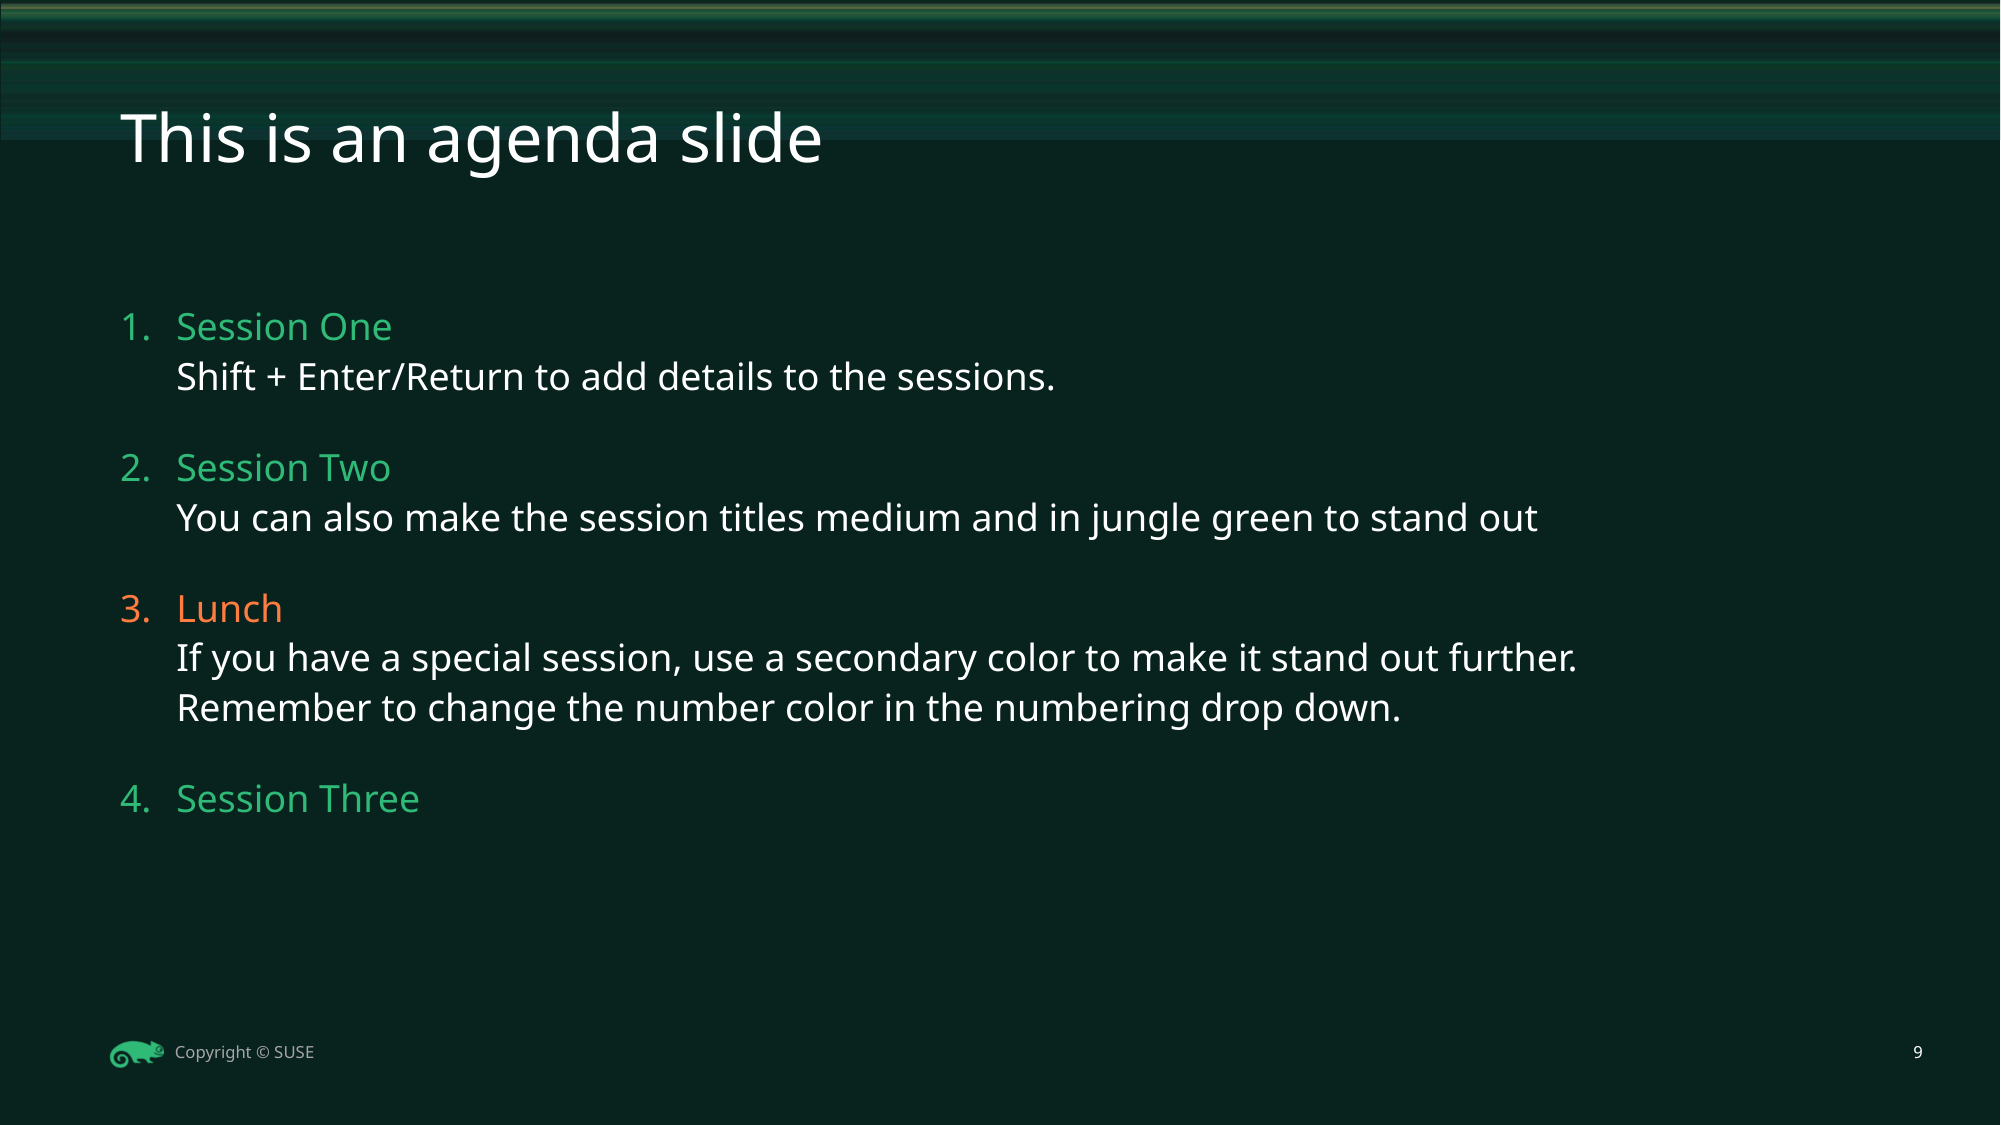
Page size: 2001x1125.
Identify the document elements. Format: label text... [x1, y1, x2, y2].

slide_number <number> [1875, 1042, 1923, 1063]
list Session One Shift + Enter/Return to add details to the sessions. Session Two You can also make the session titles medium and in jungle green to stand out Lunch If you have a special session, use a secondary color to make it stand out further. Remember to change the number color in the numbering drop down. Session Three [120, 298, 1682, 825]
title This is an agenda slide [120, 103, 1880, 179]
picture [1, 0, 2001, 140]
picture [99, 1031, 175, 1074]
